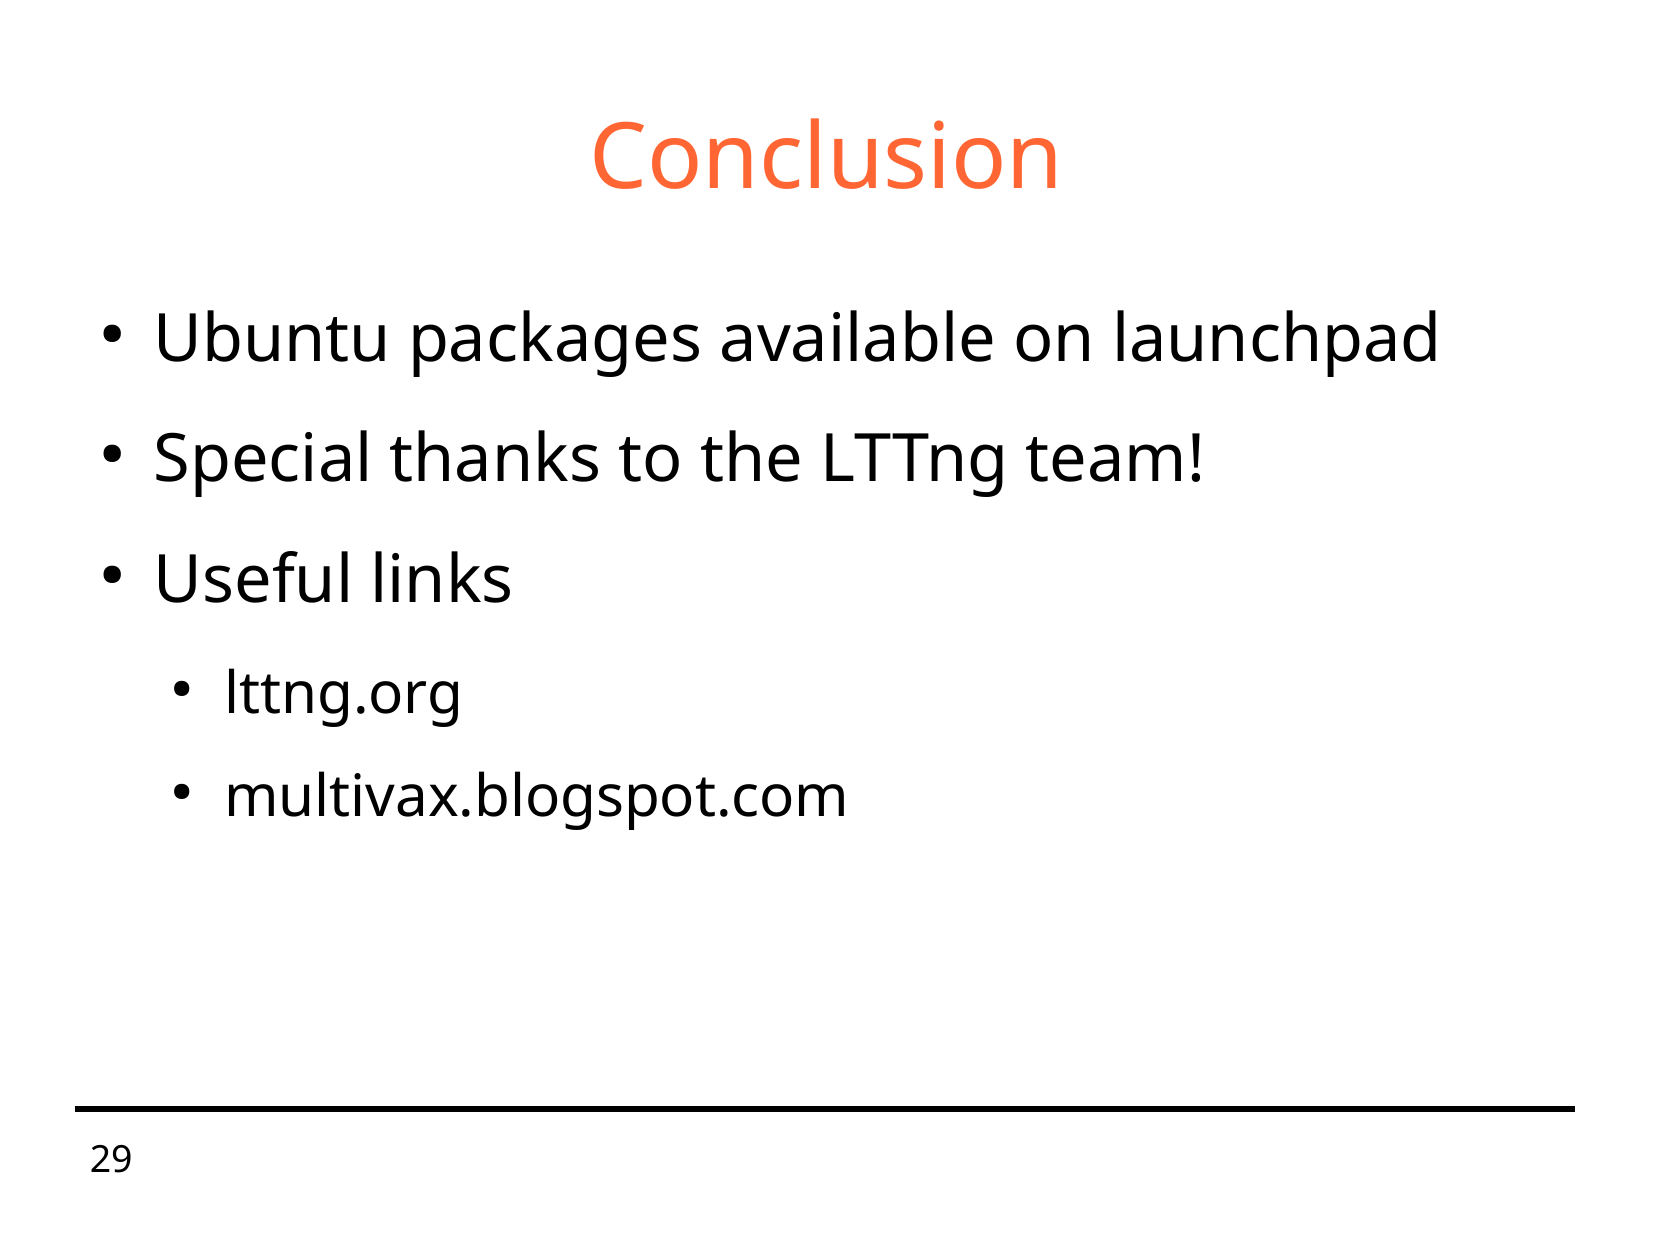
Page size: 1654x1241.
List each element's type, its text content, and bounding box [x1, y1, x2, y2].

title Conclusion [82, 49, 1571, 257]
list Ubuntu packages available on launchpad Special thanks to the LTTng team! Useful links lttng.org multivax.blogspot.com [82, 290, 1571, 1109]
